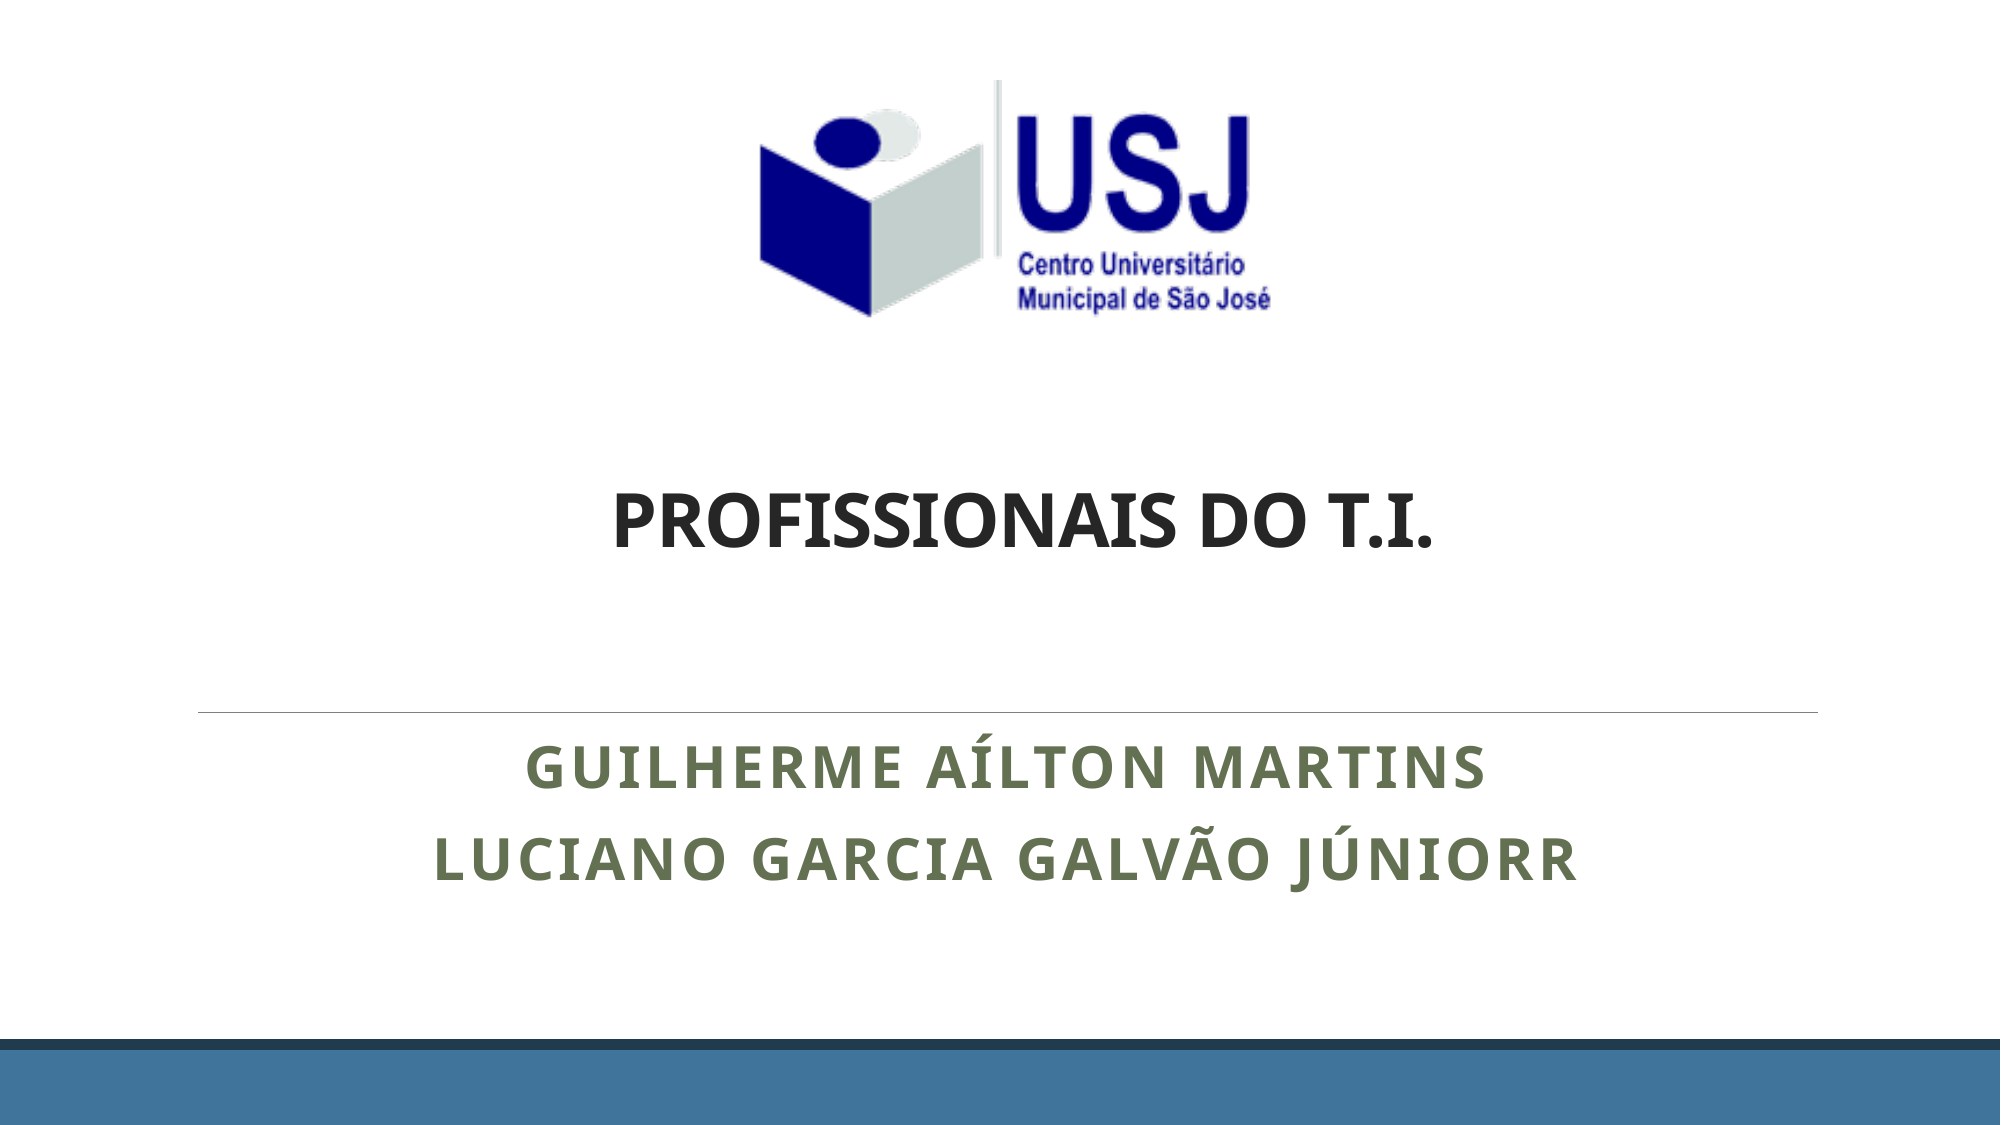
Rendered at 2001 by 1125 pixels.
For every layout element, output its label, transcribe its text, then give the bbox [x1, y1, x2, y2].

picture [666, 80, 1361, 336]
subtitle Guilherme Aílton Martins Luciano Garcia Galvão Júniorr [180, 730, 1831, 1020]
title PROFISSIONAIS DO T.I. [198, 353, 1849, 682]
